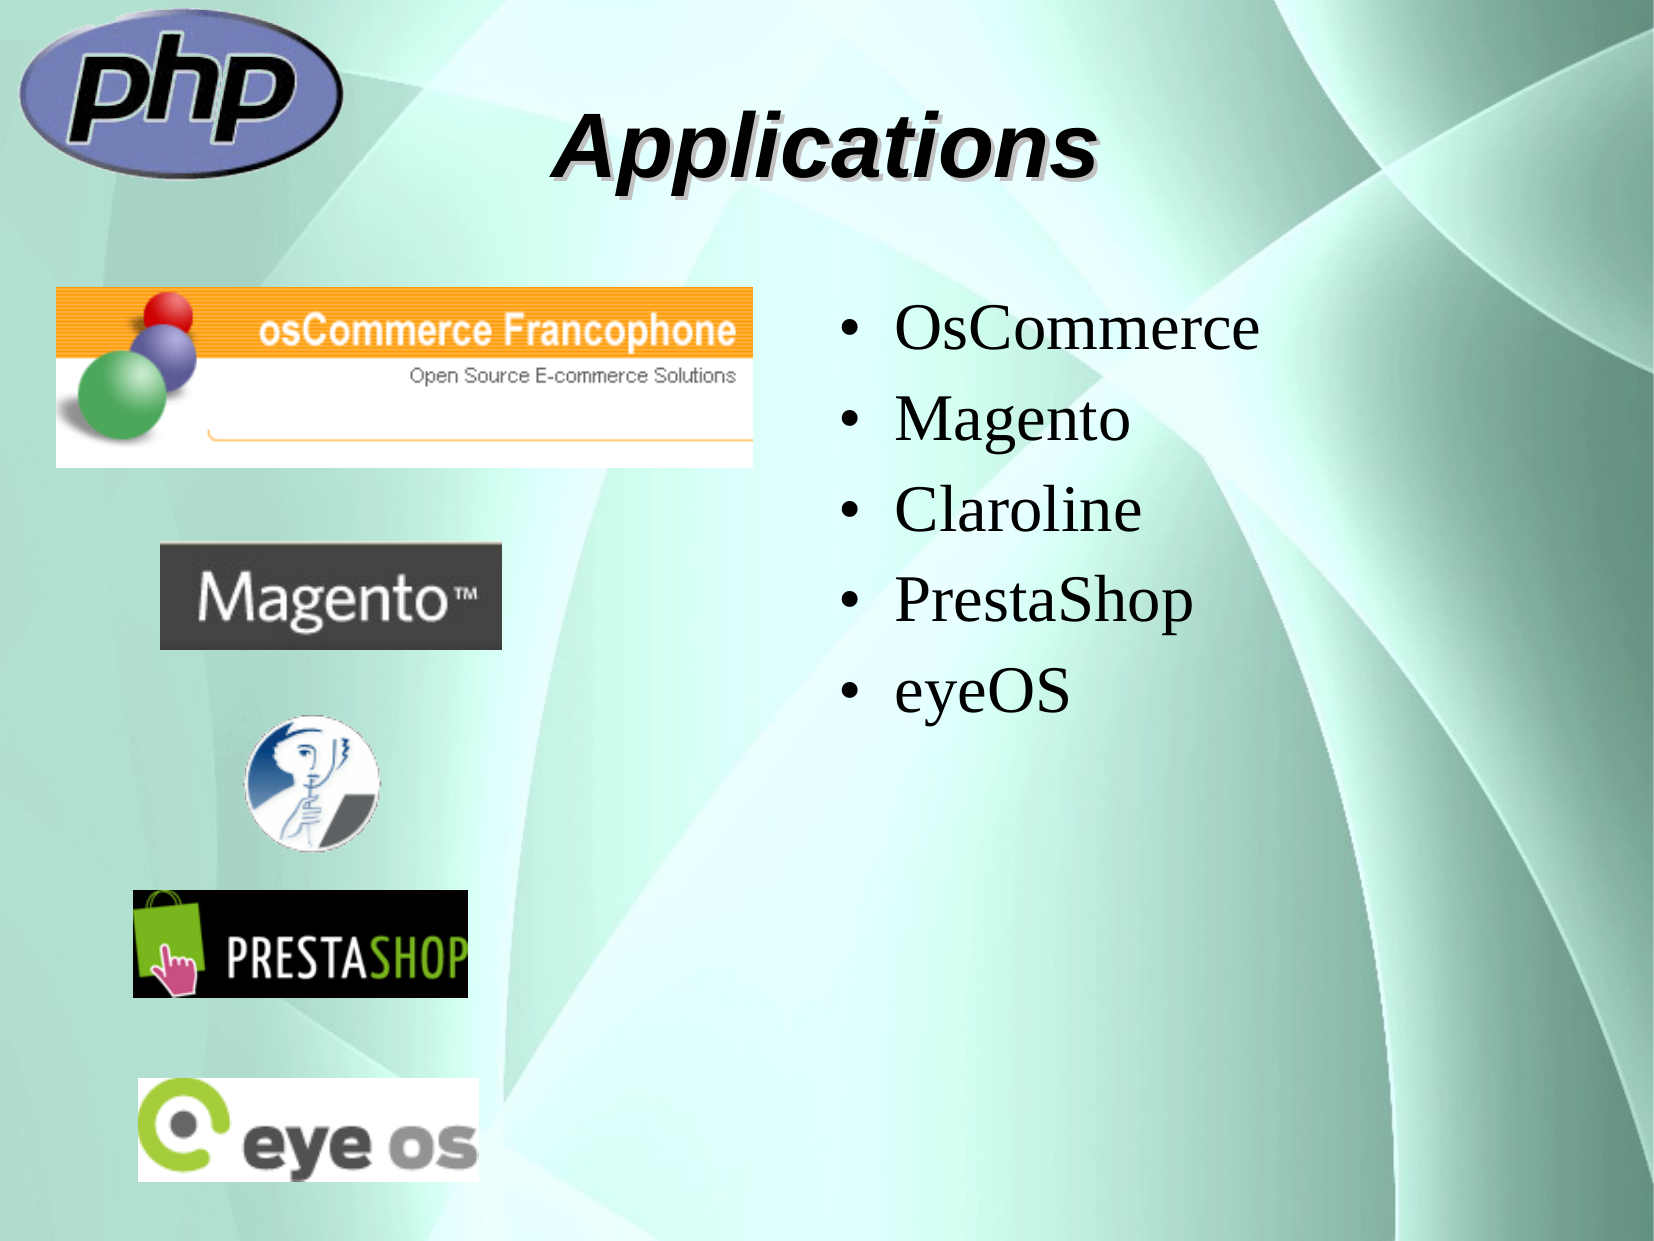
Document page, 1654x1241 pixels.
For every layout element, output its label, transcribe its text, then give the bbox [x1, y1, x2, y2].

title Applications [82, 49, 1571, 256]
picture [0, 0, 1654, 1241]
list OsCommerce Magento Claroline PrestaShop eyeOS [838, 290, 1571, 1109]
